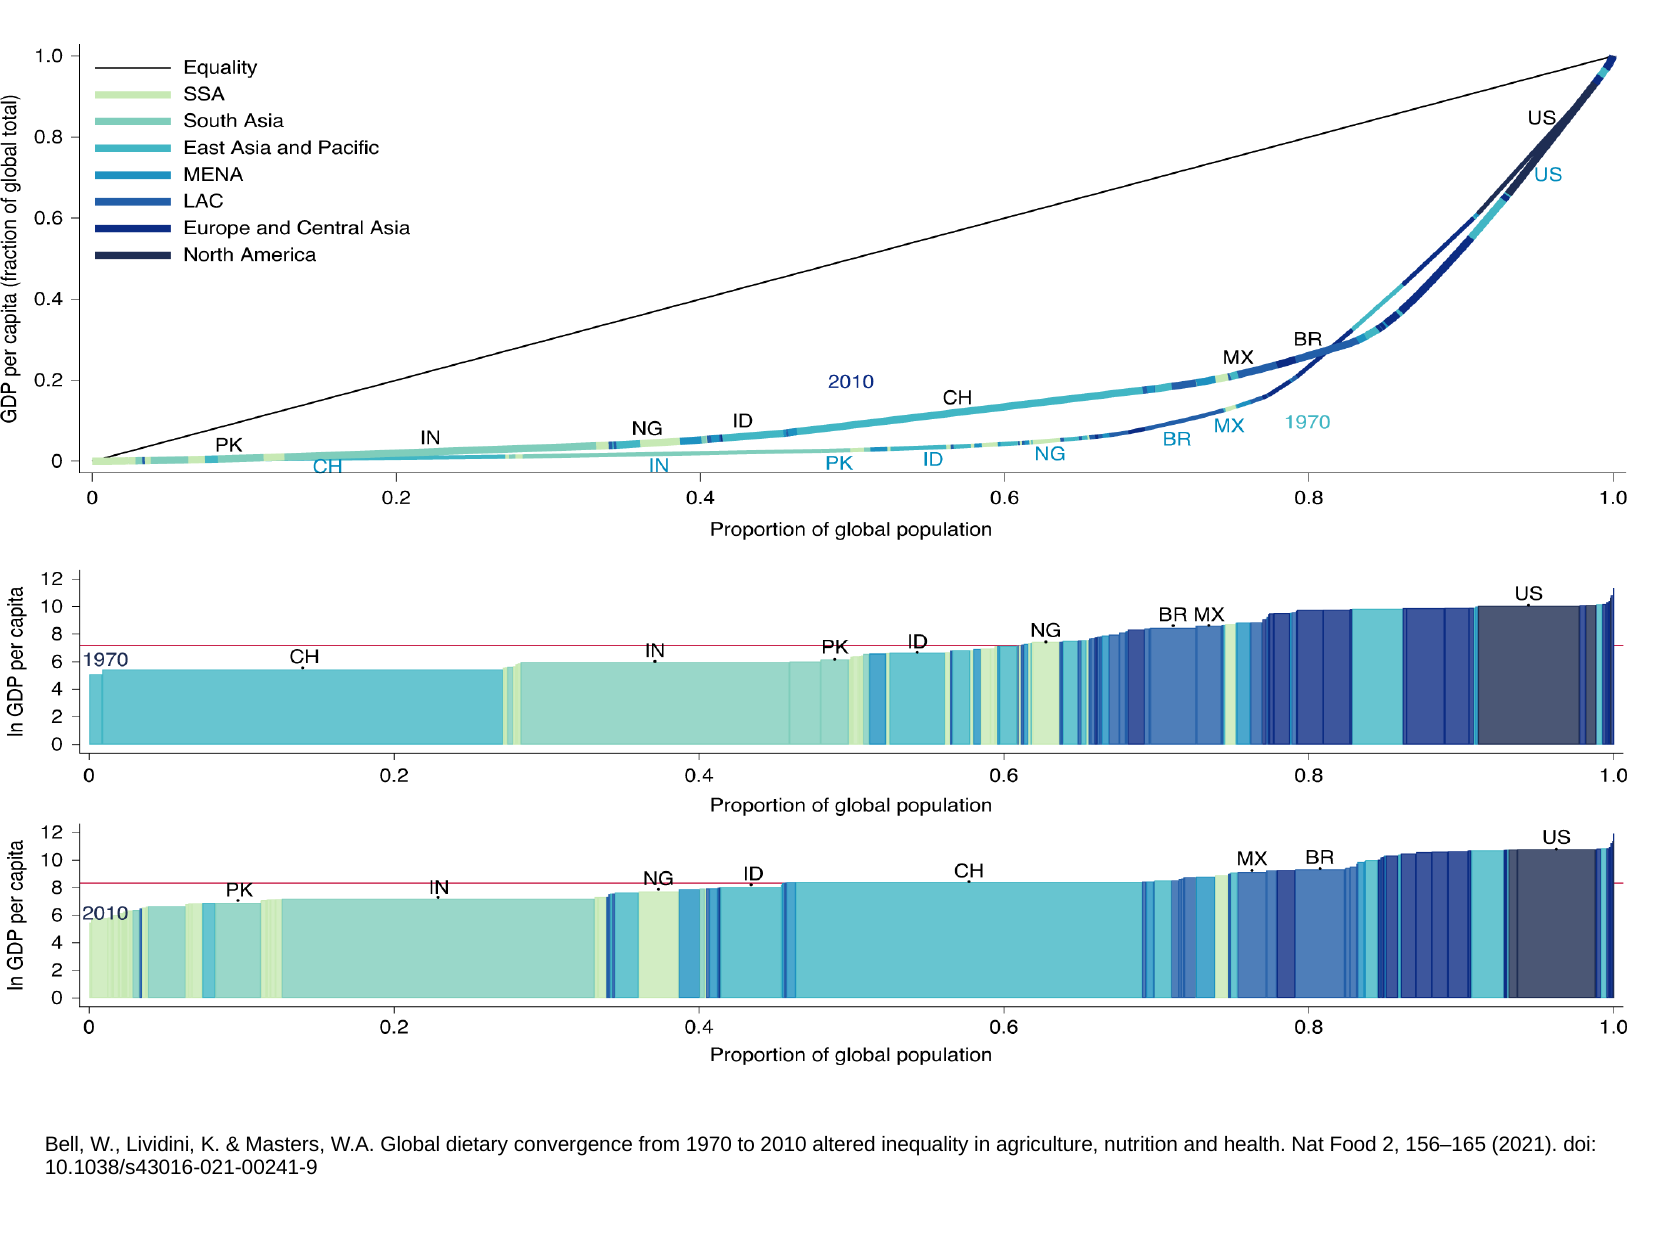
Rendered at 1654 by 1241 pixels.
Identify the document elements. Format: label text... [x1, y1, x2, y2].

picture [0, 44, 1627, 1066]
text_box Bell, W., Lividini, K. & Masters, W.A. Global dietary convergence from 1970 to 2010 altered inequality in agriculture, nutrition and health. Nat Food 2, 156–165 (2021). doi: 10.1038/s43016-021-00241-9 [30, 1125, 1654, 1187]
